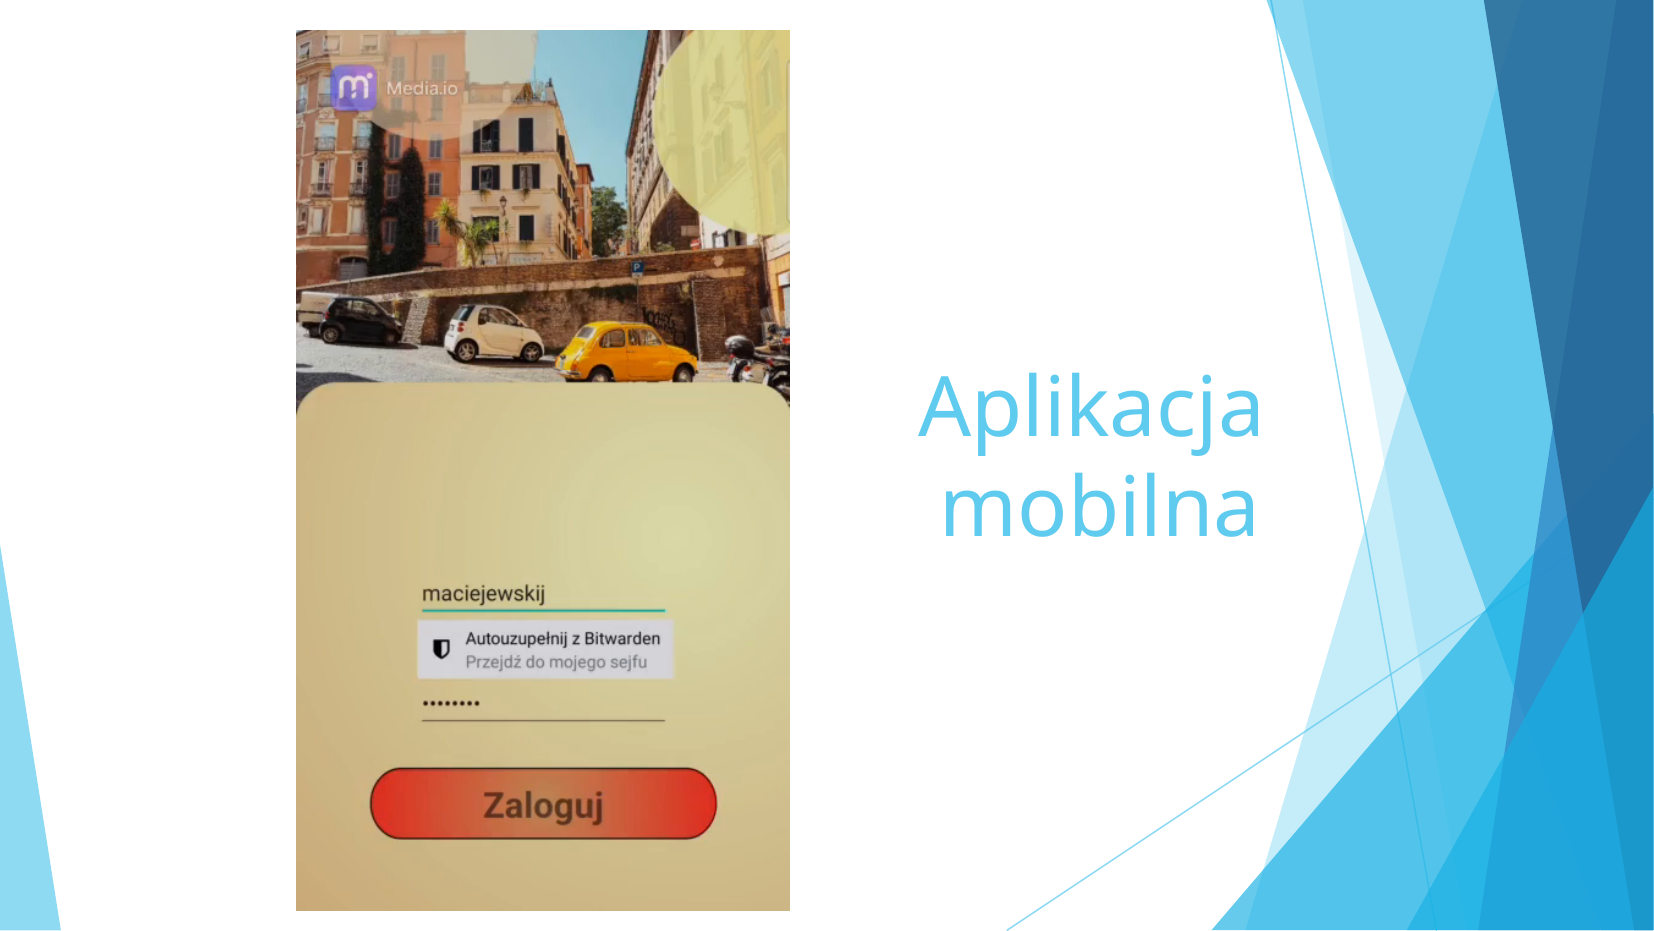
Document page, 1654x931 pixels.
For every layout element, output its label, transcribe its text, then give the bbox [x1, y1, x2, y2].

title Aplikacja mobilna [844, 346, 1654, 562]
text_box [295, 29, 791, 912]
